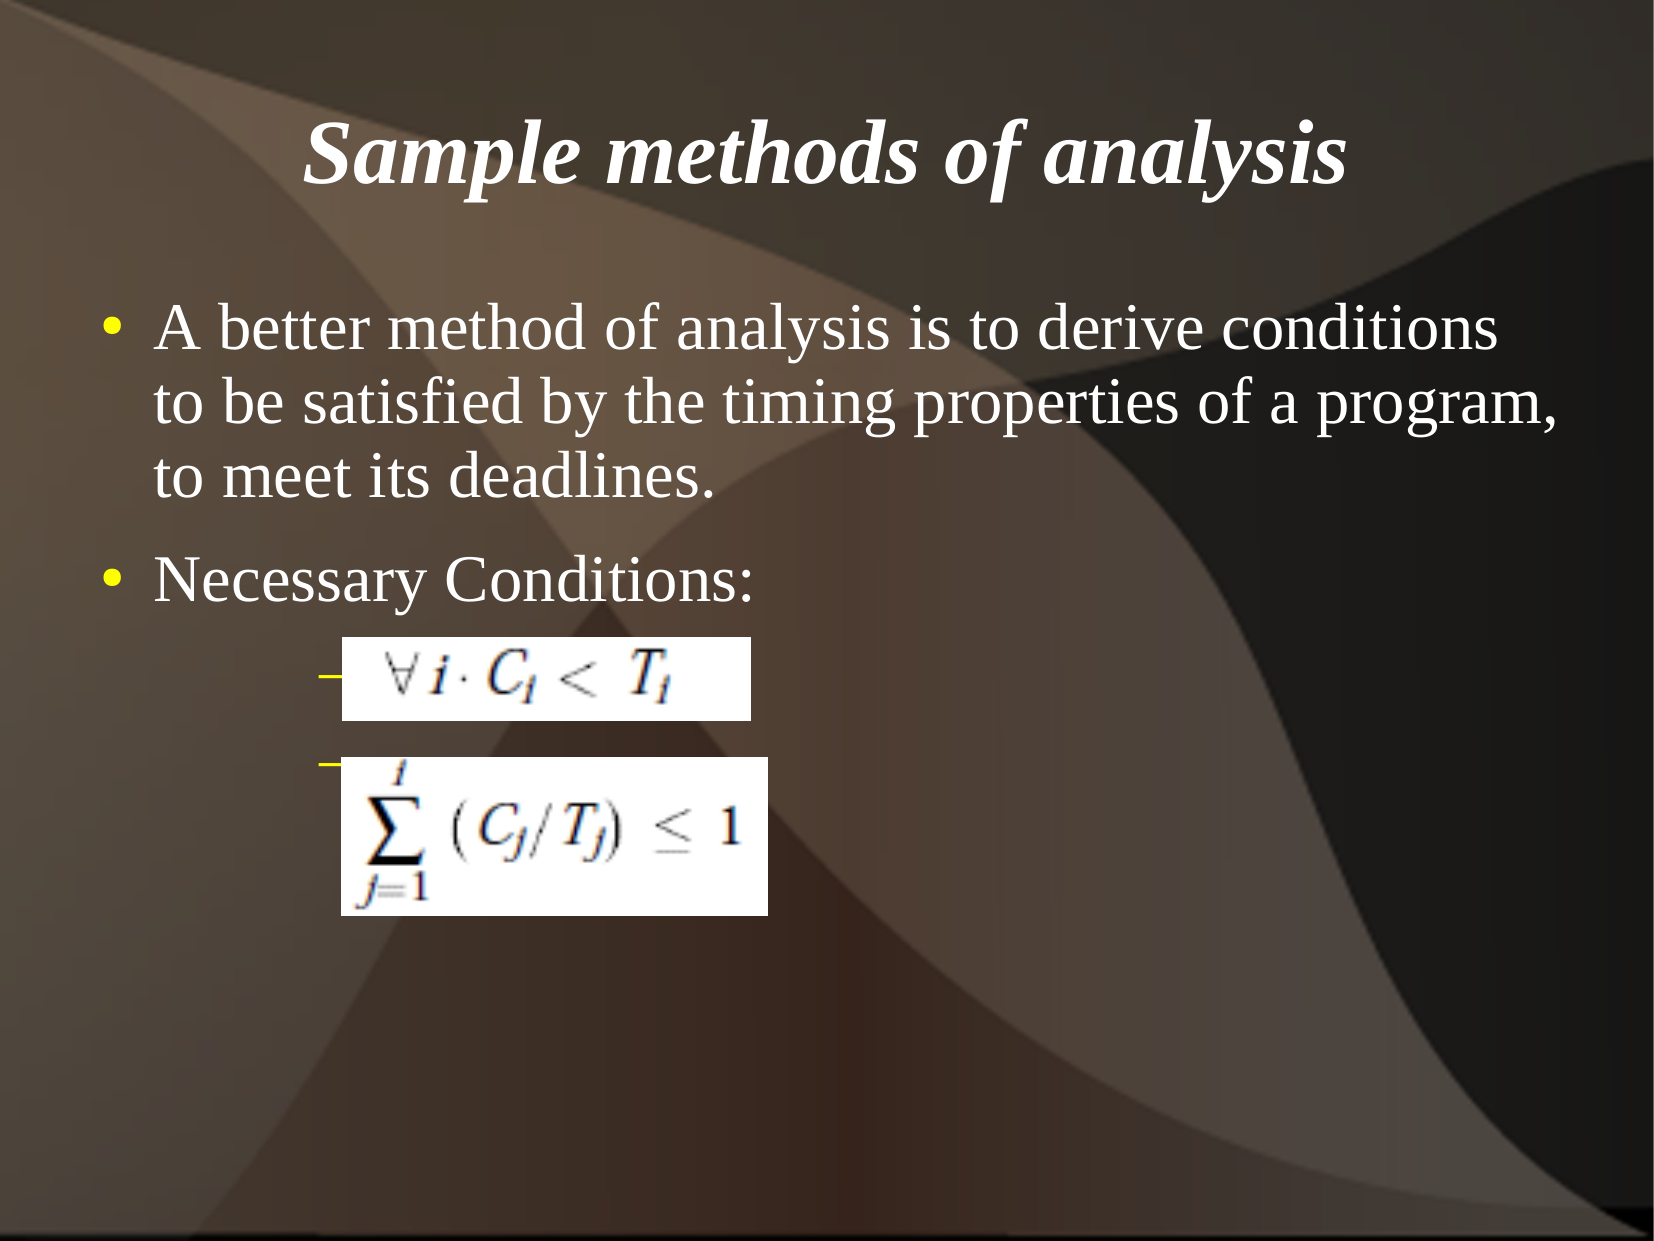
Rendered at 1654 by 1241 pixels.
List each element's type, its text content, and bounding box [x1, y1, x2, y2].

title Sample methods of analysis [82, 56, 1571, 250]
picture [0, 0, 1654, 1241]
list A better method of analysis is to derive conditions to be satisfied by the timing properties of a program, to meet its deadlines. Necessary Conditions: [82, 290, 1571, 1094]
